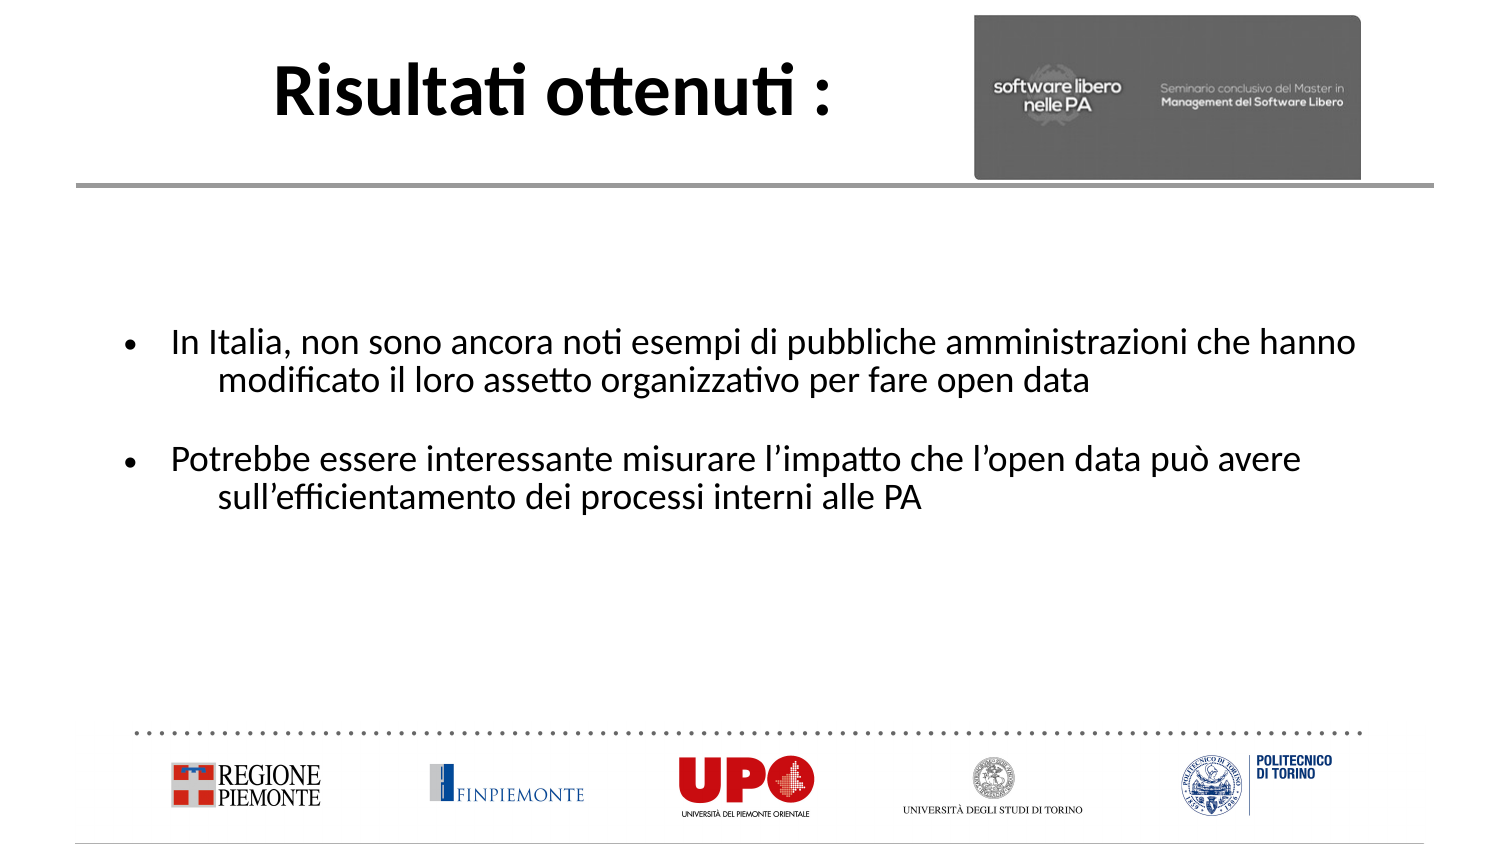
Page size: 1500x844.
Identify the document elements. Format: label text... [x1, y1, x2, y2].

text_box In Italia, non sono ancora noti esempi di pubbliche amministrazioni che hanno modificato il loro assetto organizzativo per fare open data Potrebbe essere interessante misurare l’impatto che l’open data può avere sull’efficientamento dei processi interni alle PA [109, 243, 1418, 591]
title Risultati ottenuti : [128, 14, 973, 180]
picture [75, 721, 1426, 843]
picture [973, 14, 1361, 180]
